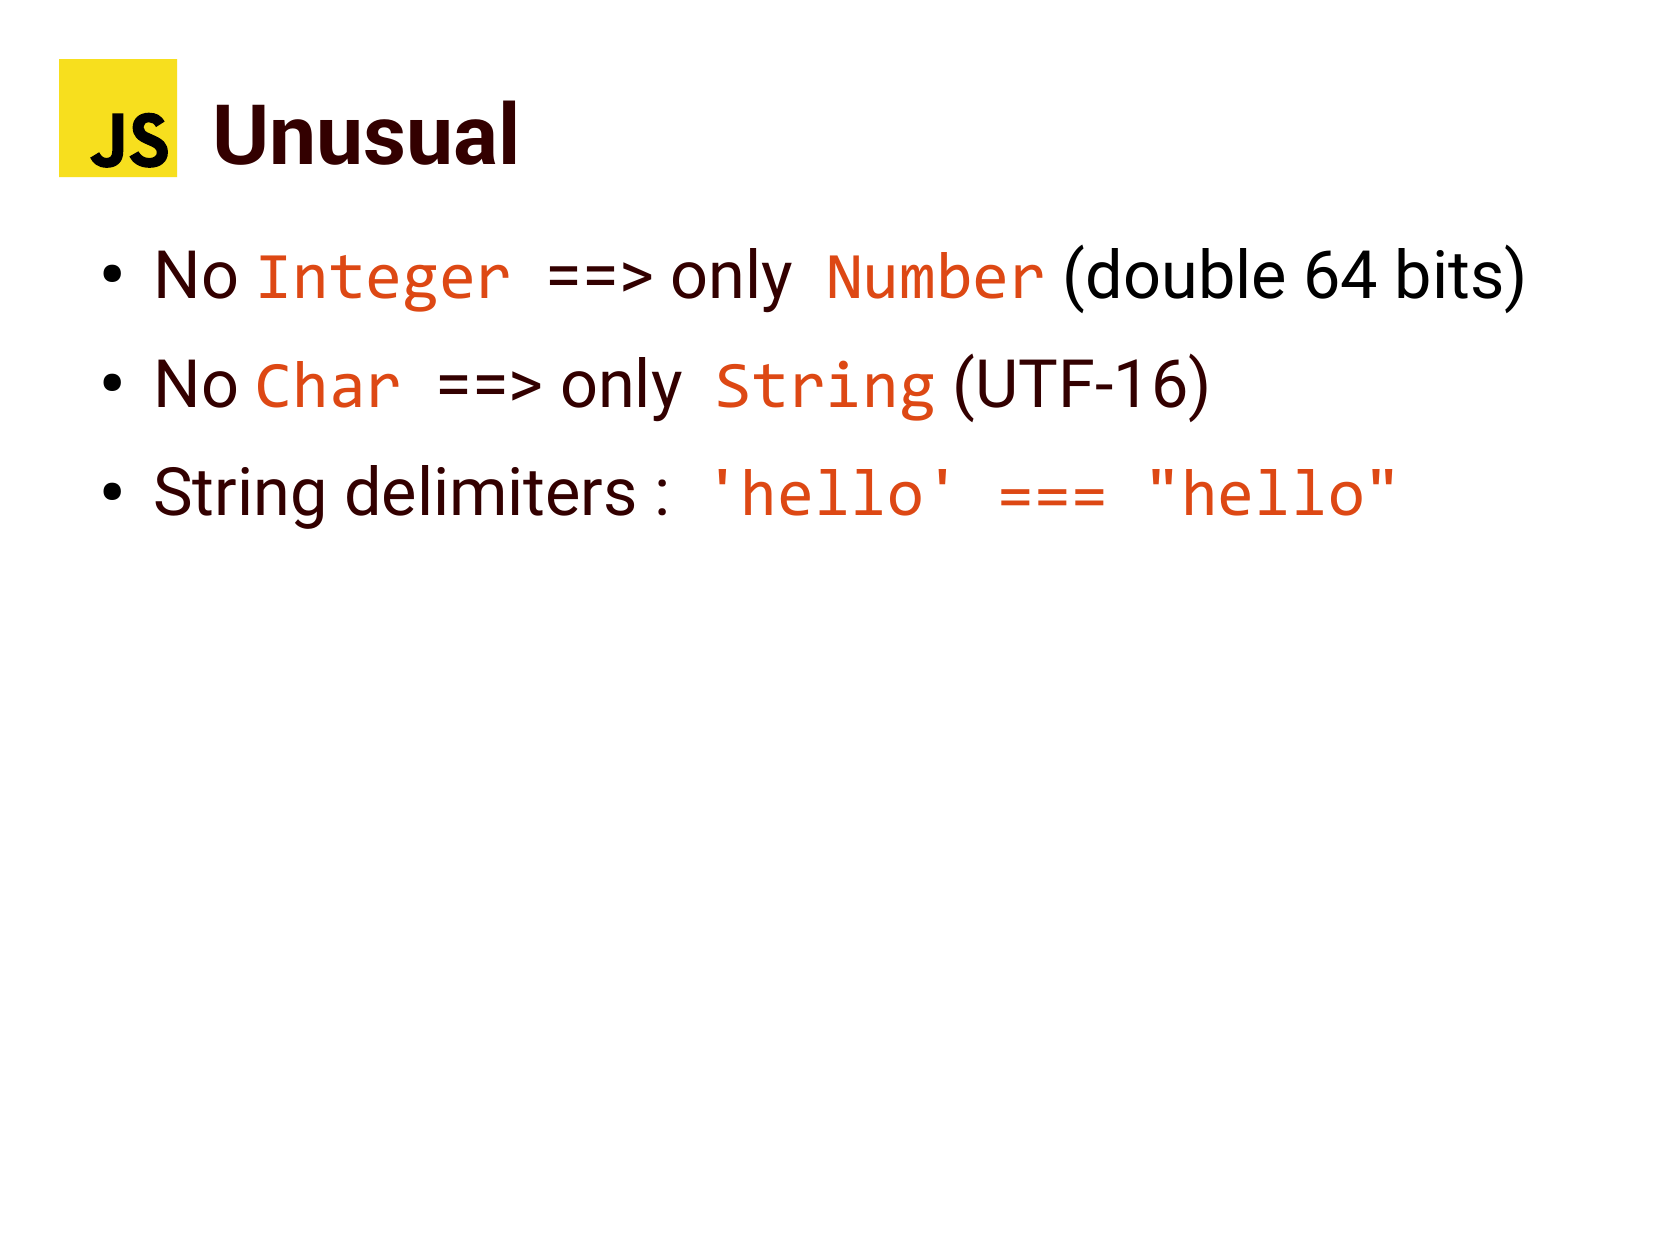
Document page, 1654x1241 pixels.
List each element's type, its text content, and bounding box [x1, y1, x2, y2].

list No Integer ==> only Number (double 64 bits) No Char ==> only String (UTF-16) String delimiters : 'hello' === "hello" [82, 236, 1571, 956]
title Unusual [194, 72, 1559, 201]
